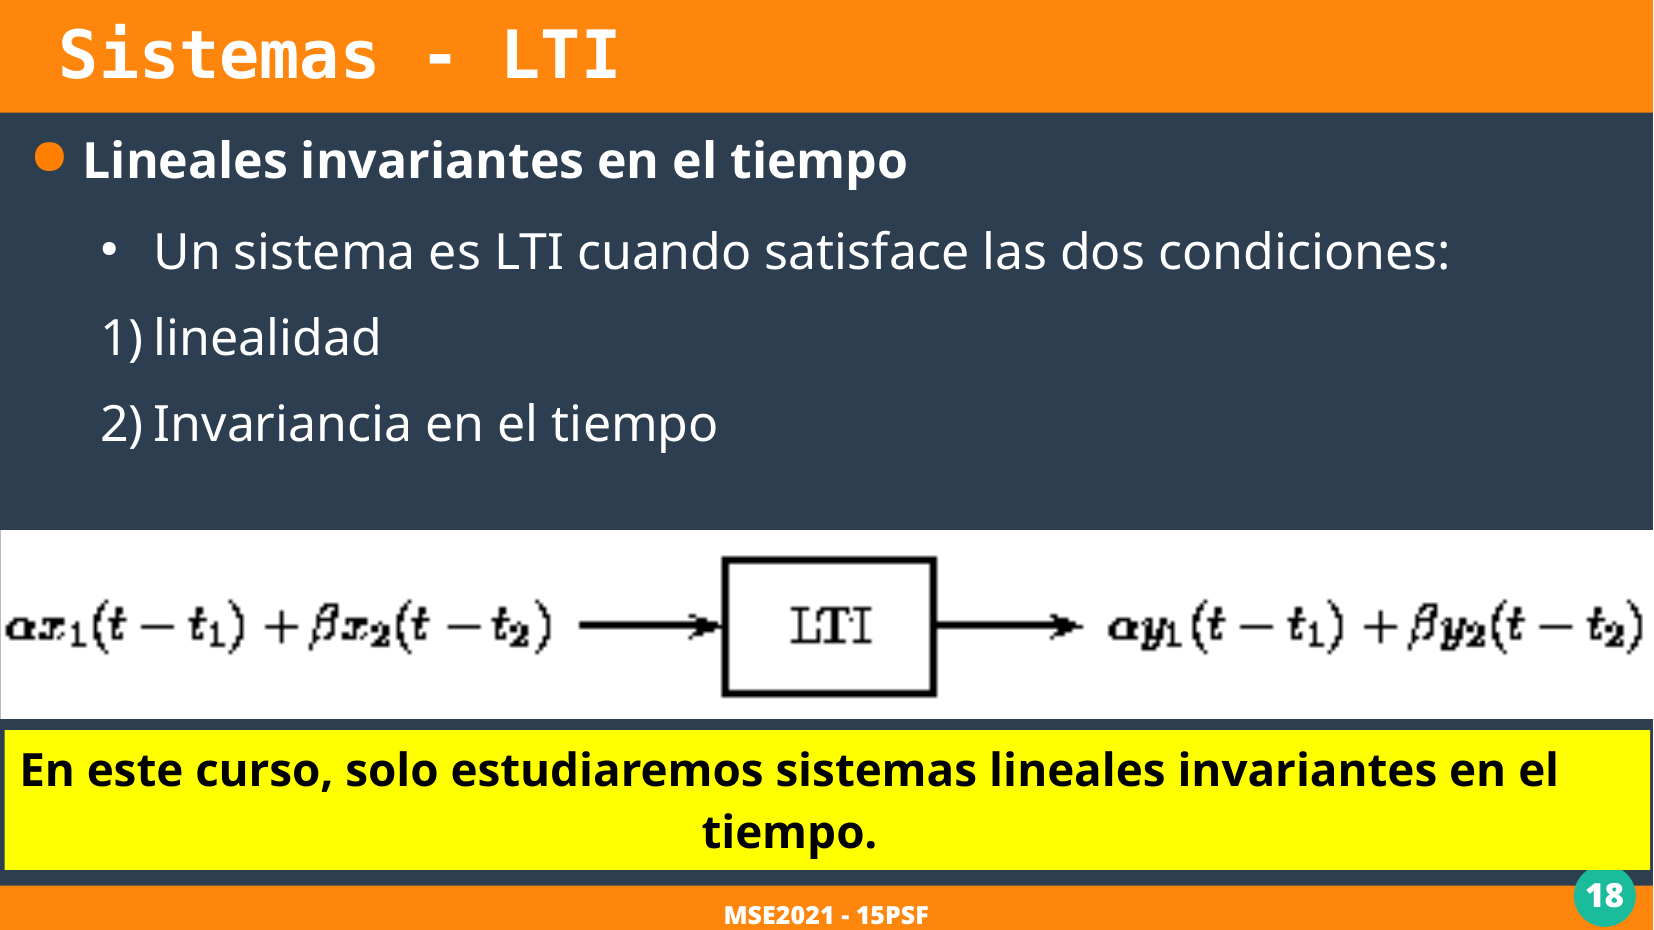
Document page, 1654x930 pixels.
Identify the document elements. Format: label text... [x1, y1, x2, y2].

list Lineales invariantes en el tiempo Un sistema es LTI cuando satisface las dos condiciones: linealidad Invariancia en el tiempo [11, 125, 1641, 526]
text_box En este curso, solo estudiaremos sistemas lineales invariantes en el tiempo. [4, 753, 1651, 847]
title Sistemas - LTI [58, 16, 1594, 125]
picture [0, 530, 1654, 719]
